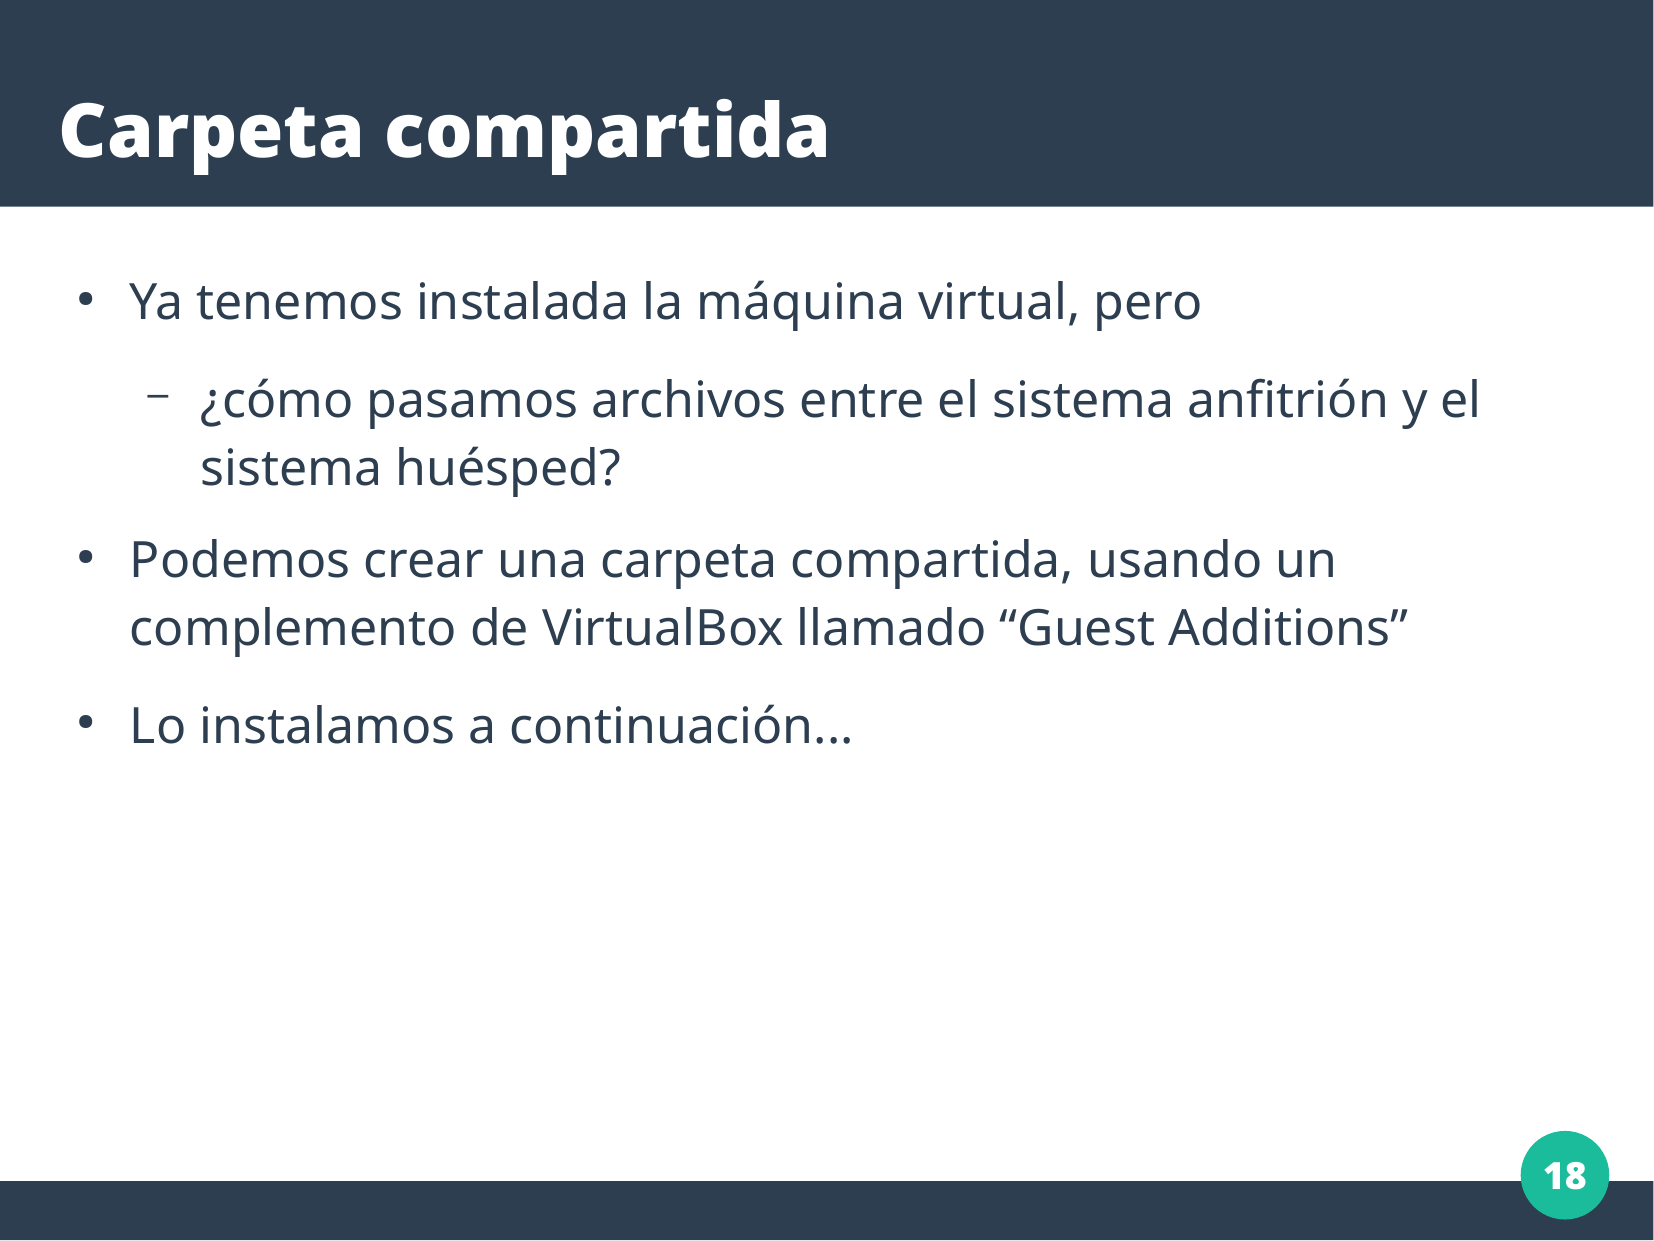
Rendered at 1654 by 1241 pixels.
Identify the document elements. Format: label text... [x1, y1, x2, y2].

title Carpeta compartida [59, 49, 1595, 207]
list Ya tenemos instalada la máquina virtual, pero ¿cómo pasamos archivos entre el sistema anfitrión y el sistema huésped? Podemos crear una carpeta compartida, usando un complemento de VirtualBox llamado “Guest Additions” Lo instalamos a continuación... [59, 265, 1595, 810]
